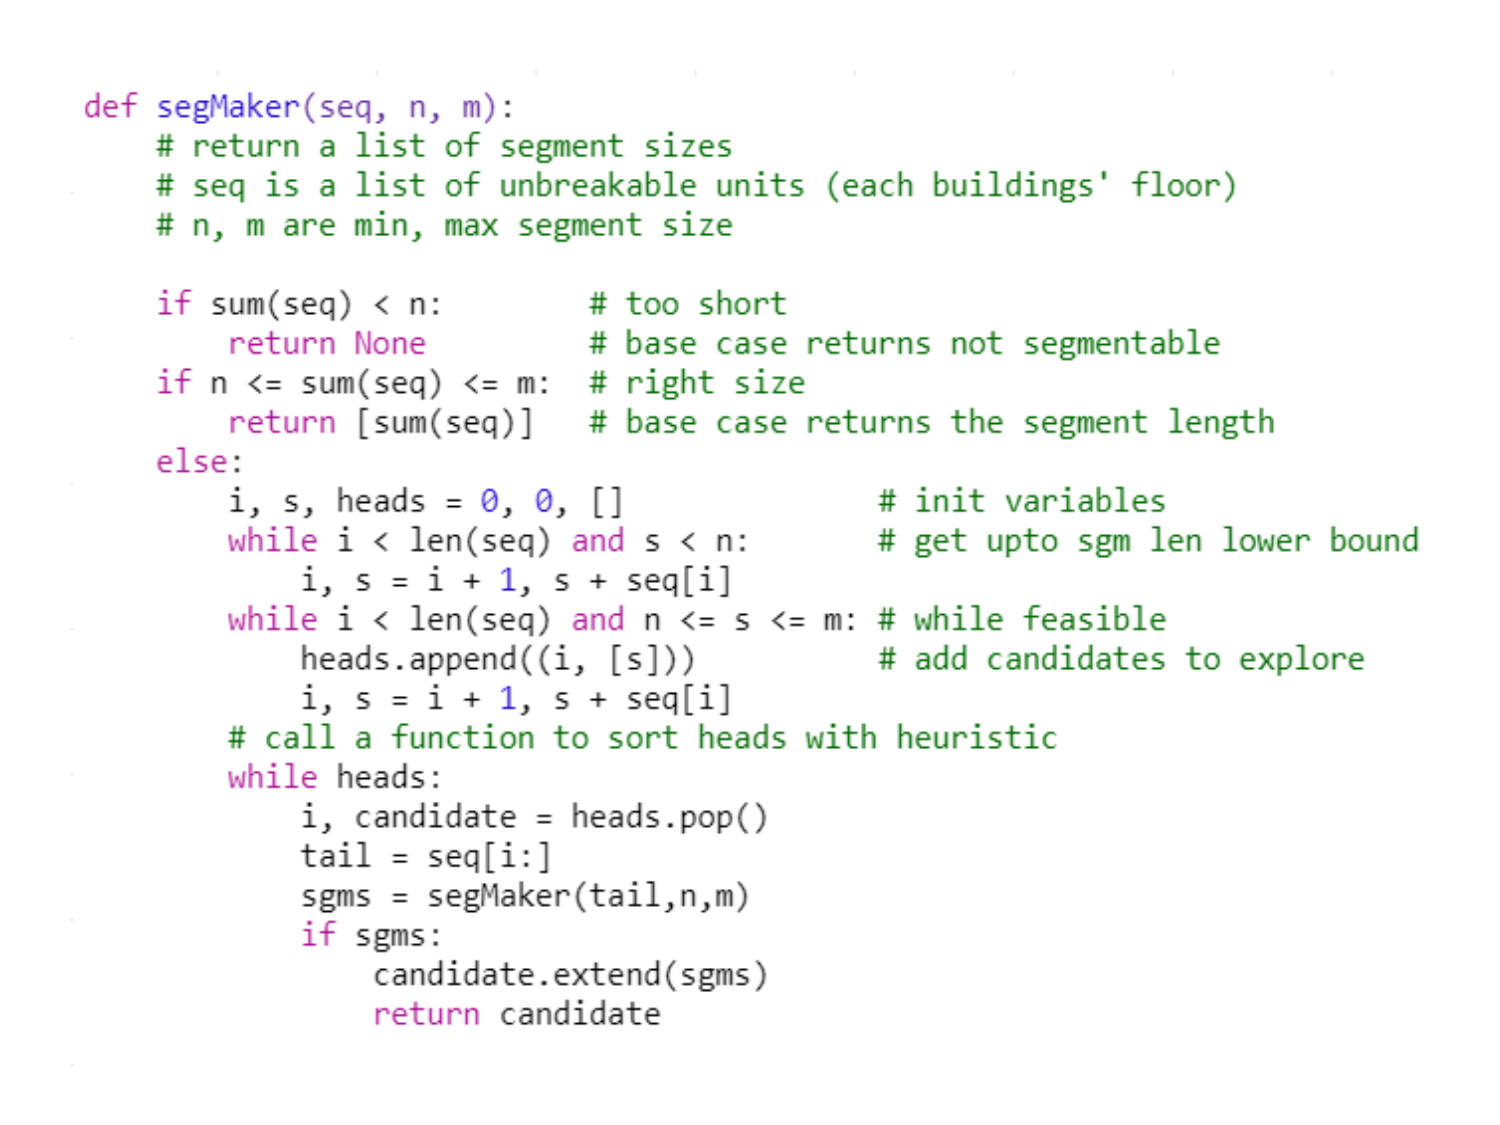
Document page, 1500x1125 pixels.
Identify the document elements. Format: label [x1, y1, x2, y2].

picture [70, 70, 1465, 1075]
